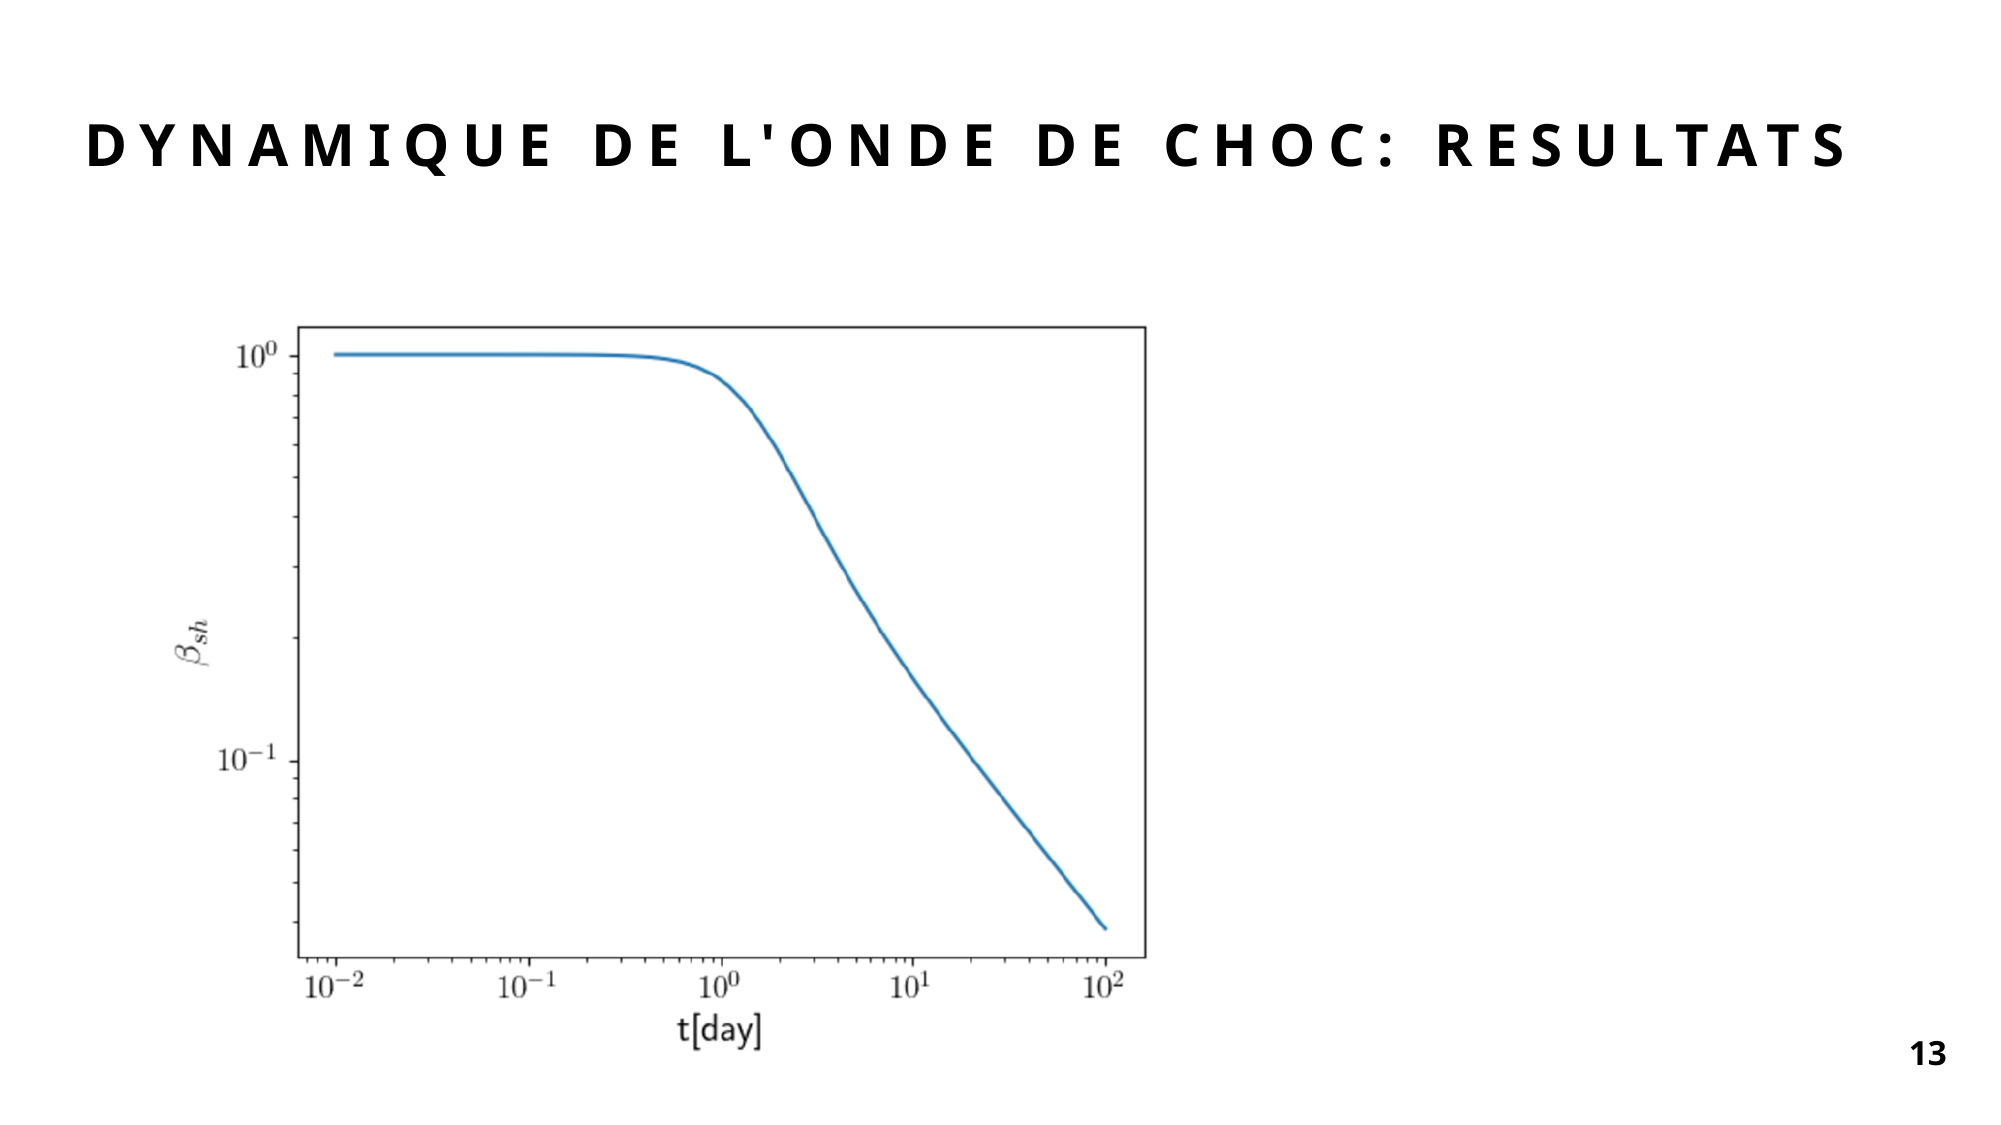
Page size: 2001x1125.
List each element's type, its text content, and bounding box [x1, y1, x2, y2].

picture [163, 310, 1157, 1055]
title Dynamique de l'onde de choc: resultats [69, 45, 2000, 186]
text_box <numéro> [1876, 1019, 1980, 1090]
